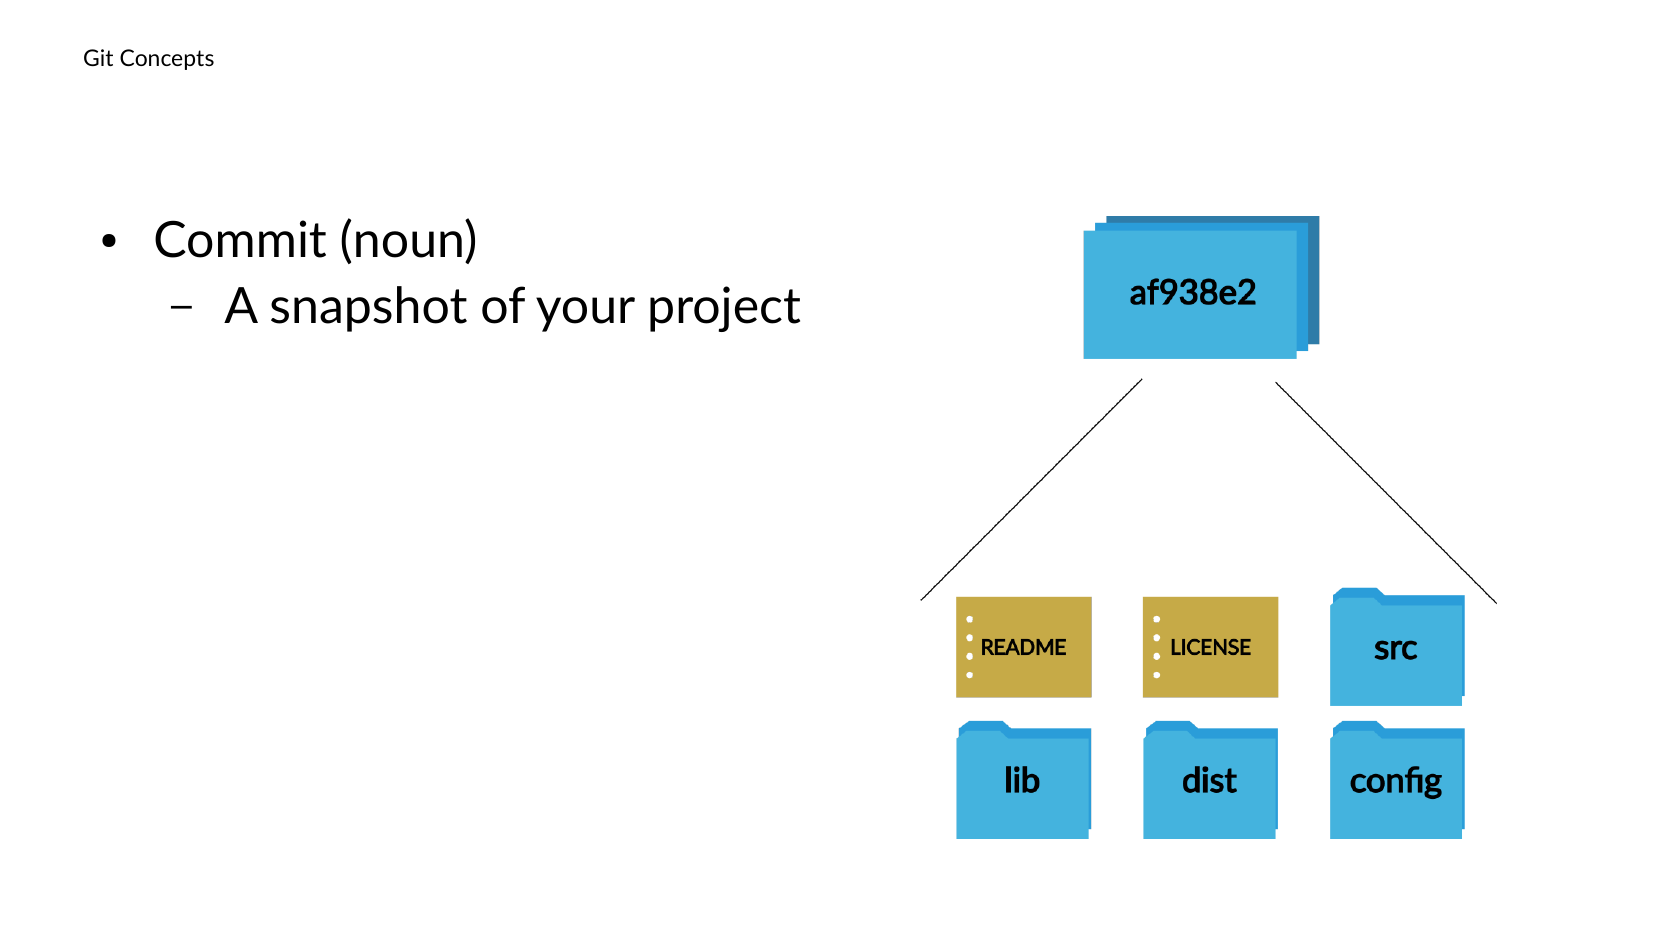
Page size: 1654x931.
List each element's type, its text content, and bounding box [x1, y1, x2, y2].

title Git Concepts [83, 0, 1571, 119]
list Commit (noun) A snapshot of your project [82, 217, 809, 839]
picture [897, 216, 1519, 839]
